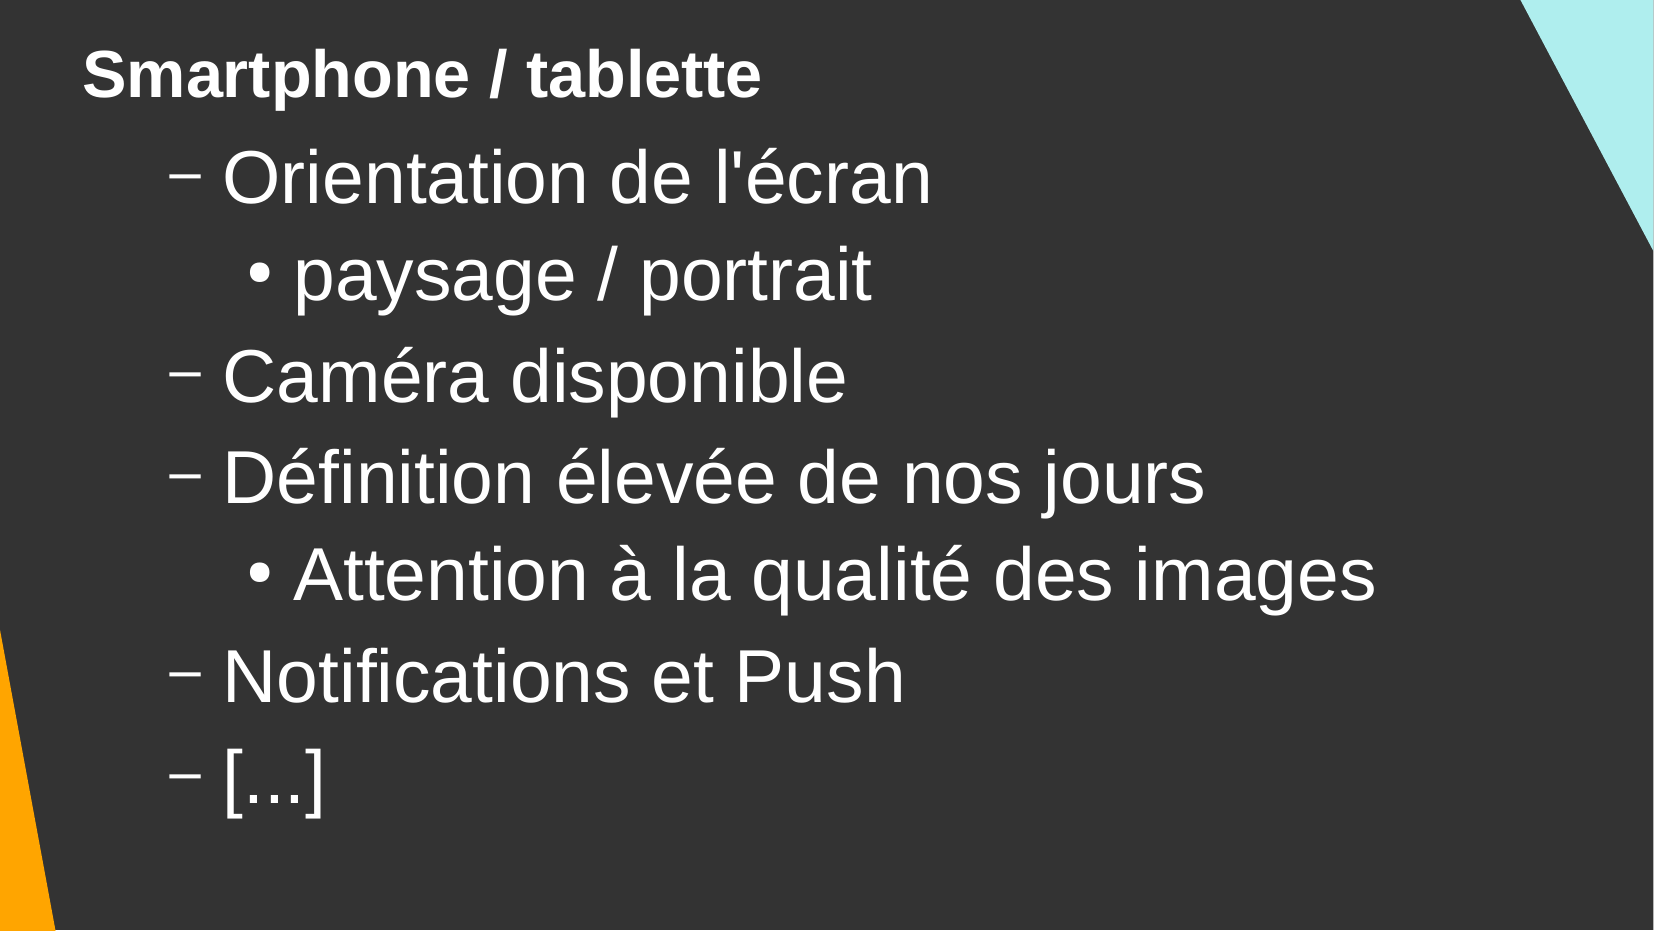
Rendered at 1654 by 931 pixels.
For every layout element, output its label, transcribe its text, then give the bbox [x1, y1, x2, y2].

text_box [1520, 0, 1654, 253]
title Smartphone / tablette [82, 37, 1571, 114]
list Orientation de l'écran paysage / portrait Caméra disponible Définition élevée de nos jours Attention à la qualité des images Notifications et Push [...] [80, 135, 1605, 842]
text_box [0, 629, 56, 931]
